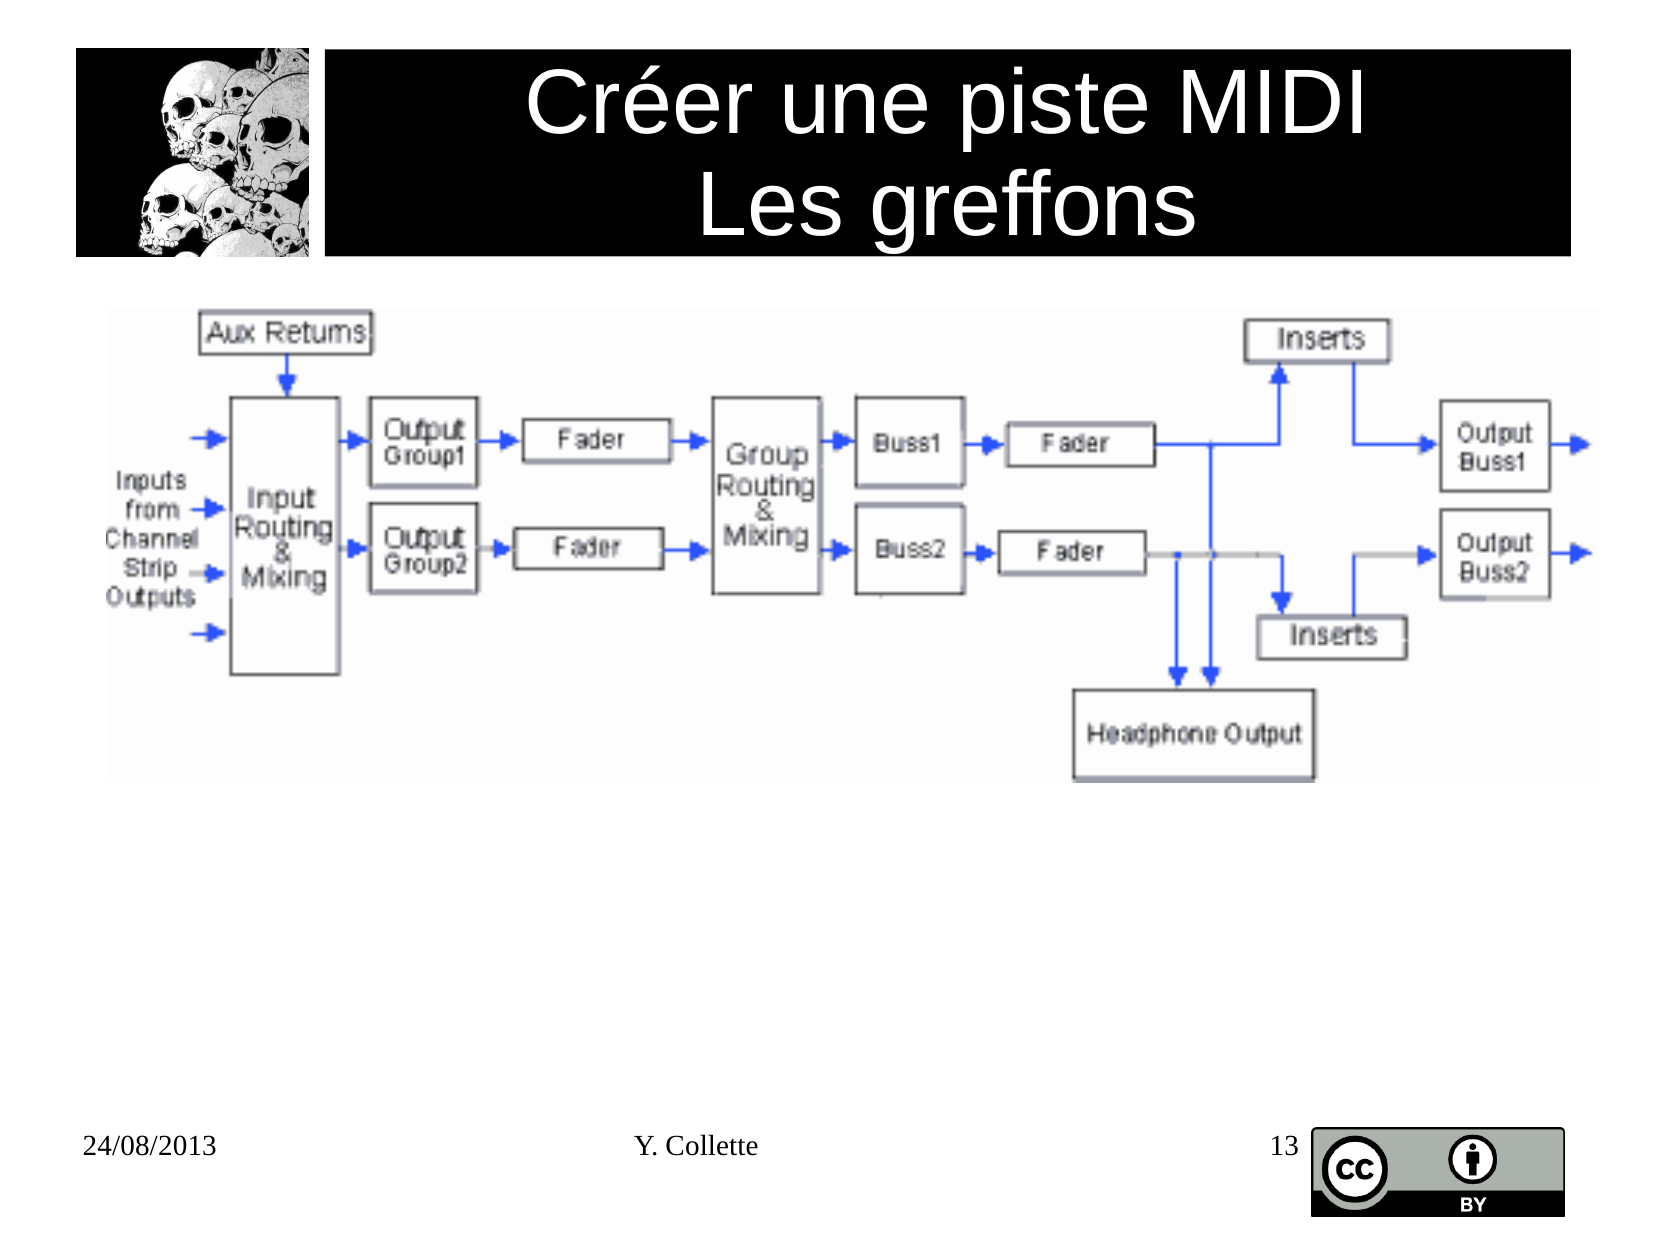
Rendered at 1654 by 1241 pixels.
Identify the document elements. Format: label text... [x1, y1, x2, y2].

picture [1311, 1127, 1565, 1217]
picture [76, 48, 309, 257]
picture [106, 307, 1599, 783]
title Créer une piste MIDI Les greffons [324, 49, 1571, 257]
